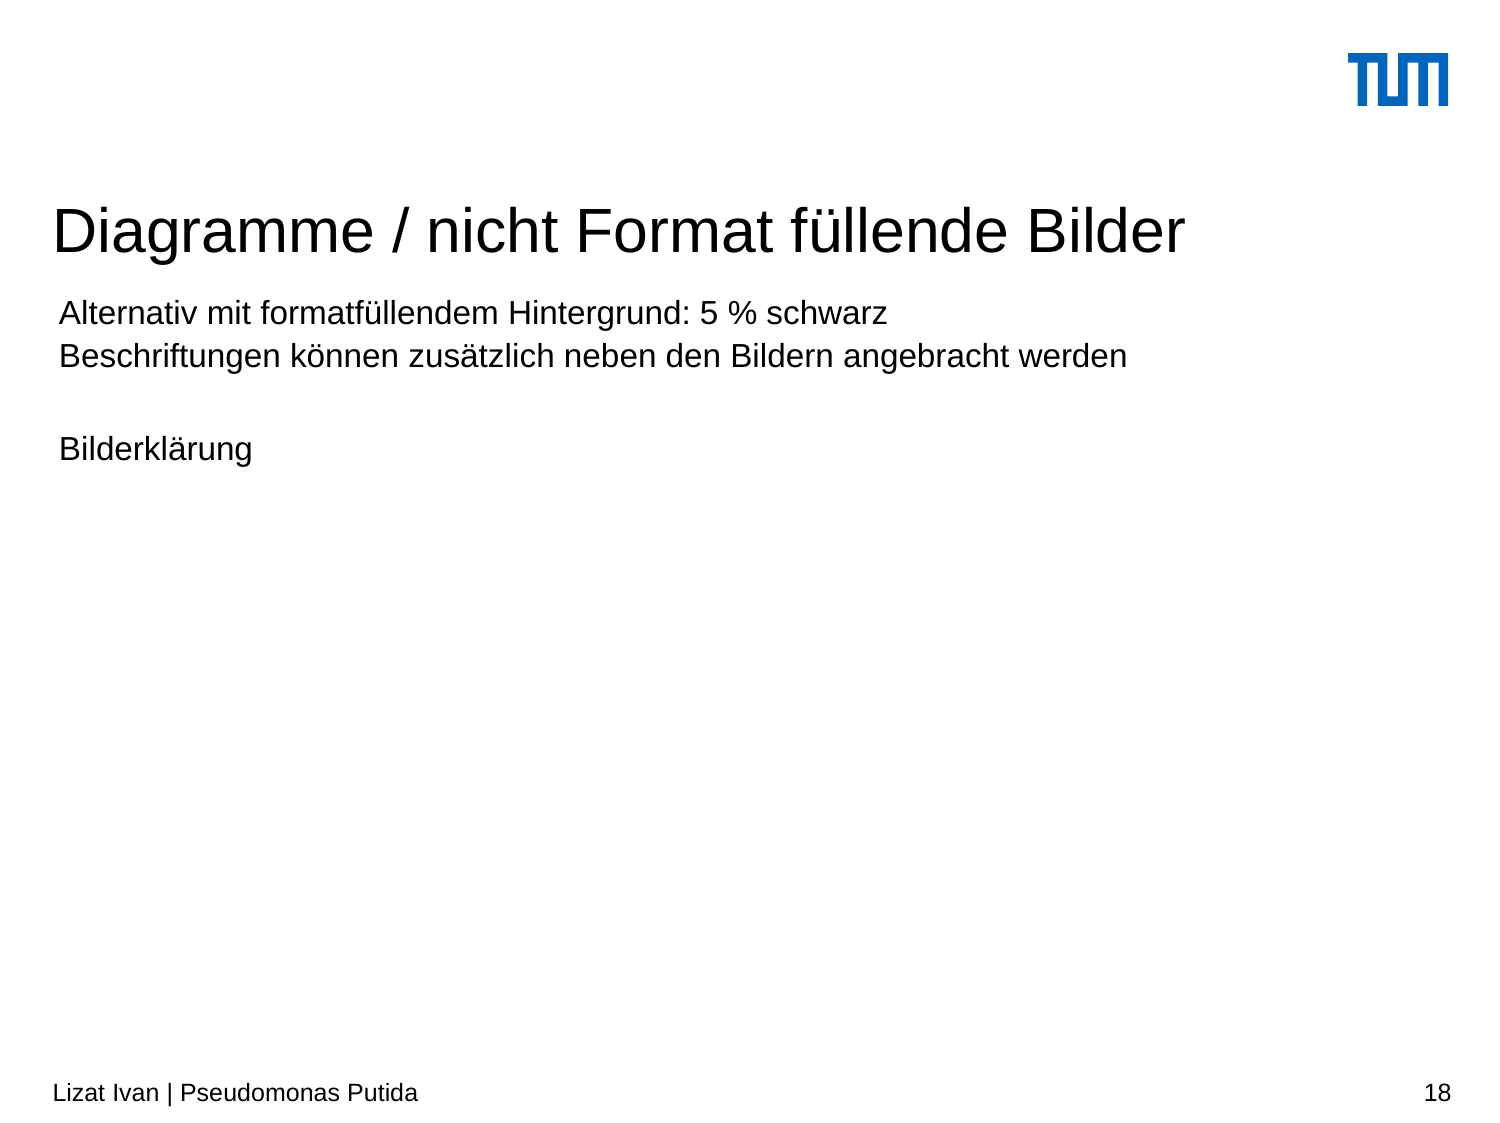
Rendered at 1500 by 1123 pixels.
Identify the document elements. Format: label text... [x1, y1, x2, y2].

list Bilderklärung [59, 425, 743, 1063]
list Alternativ mit formatfüllendem Hintergrund: 5 % schwarz Beschriftungen können zusätzlich neben den Bildern angebracht werden [59, 289, 1453, 402]
title Diagramme / nicht Format füllende Bilder [52, 195, 1453, 266]
